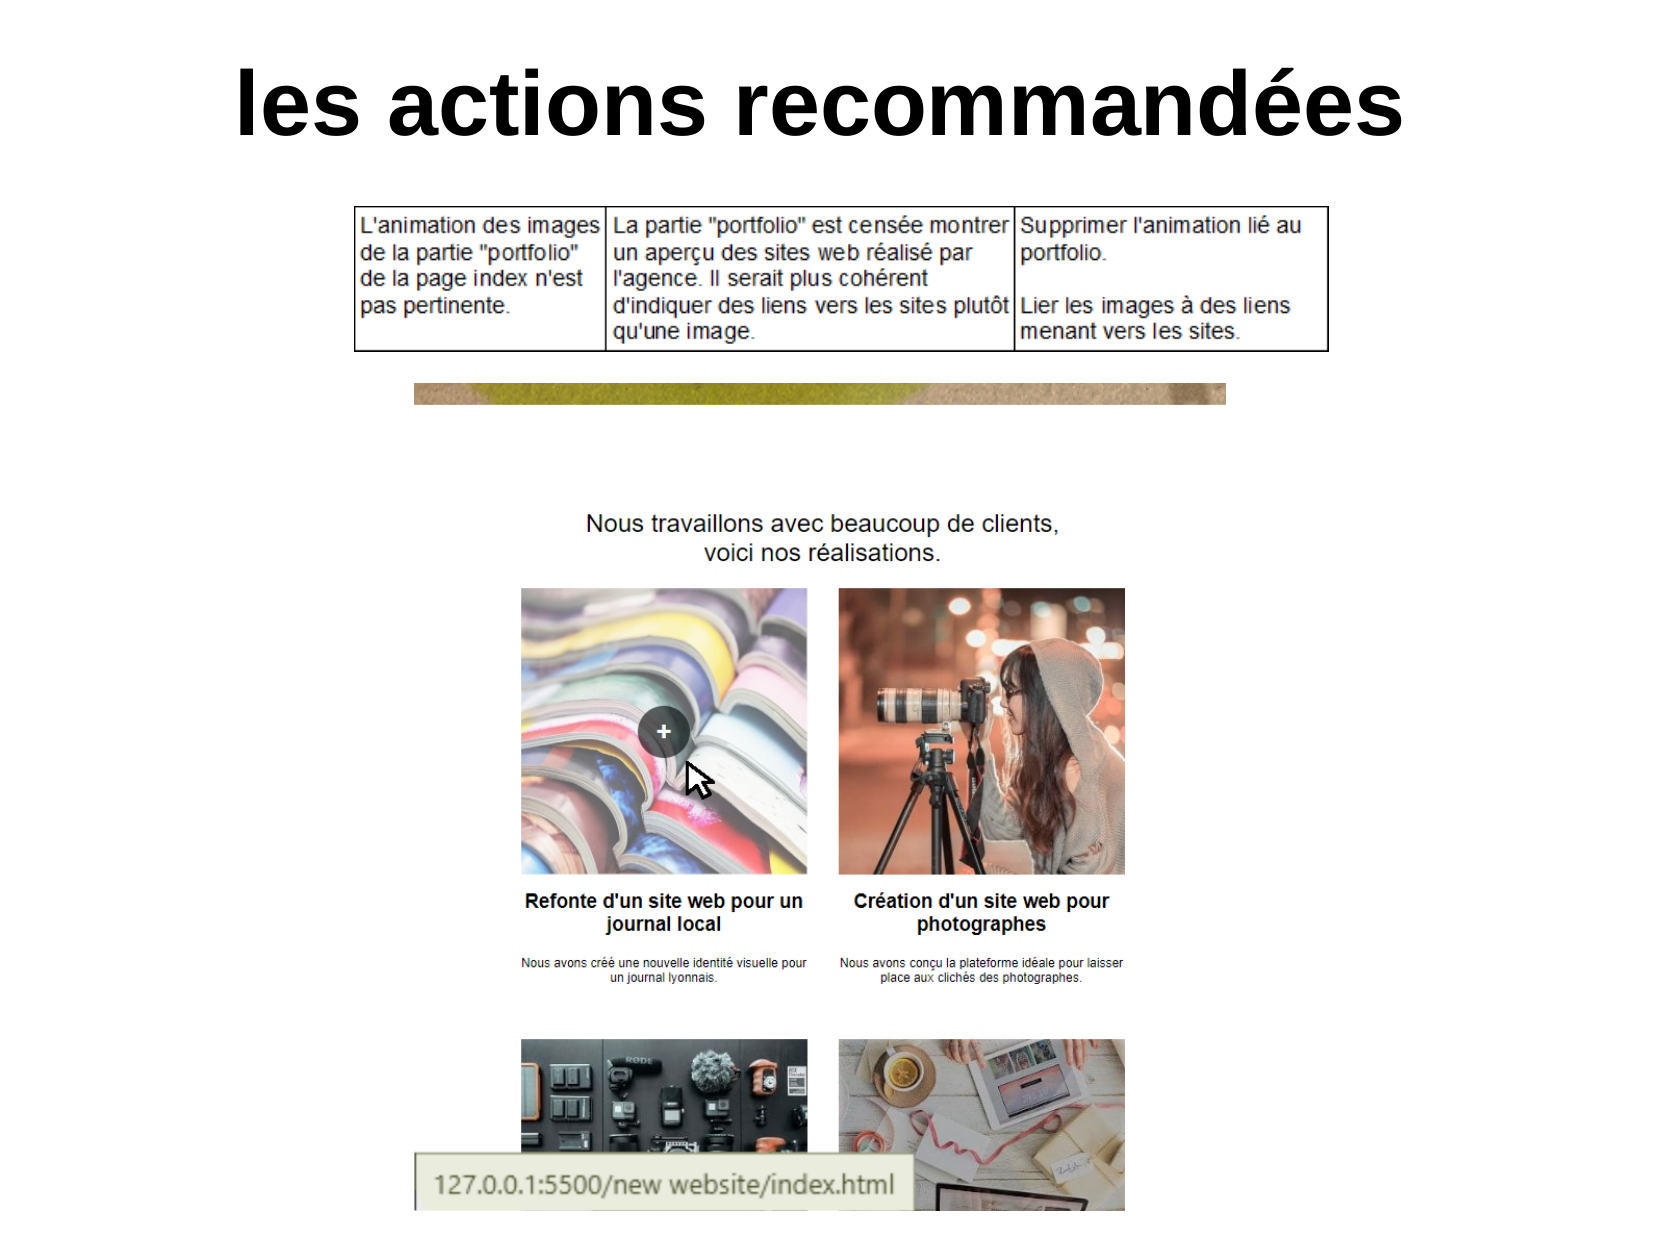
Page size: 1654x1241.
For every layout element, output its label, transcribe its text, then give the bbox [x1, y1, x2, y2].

picture [414, 383, 1226, 1211]
picture [354, 206, 1329, 352]
title les actions recommandées [76, 0, 1565, 208]
